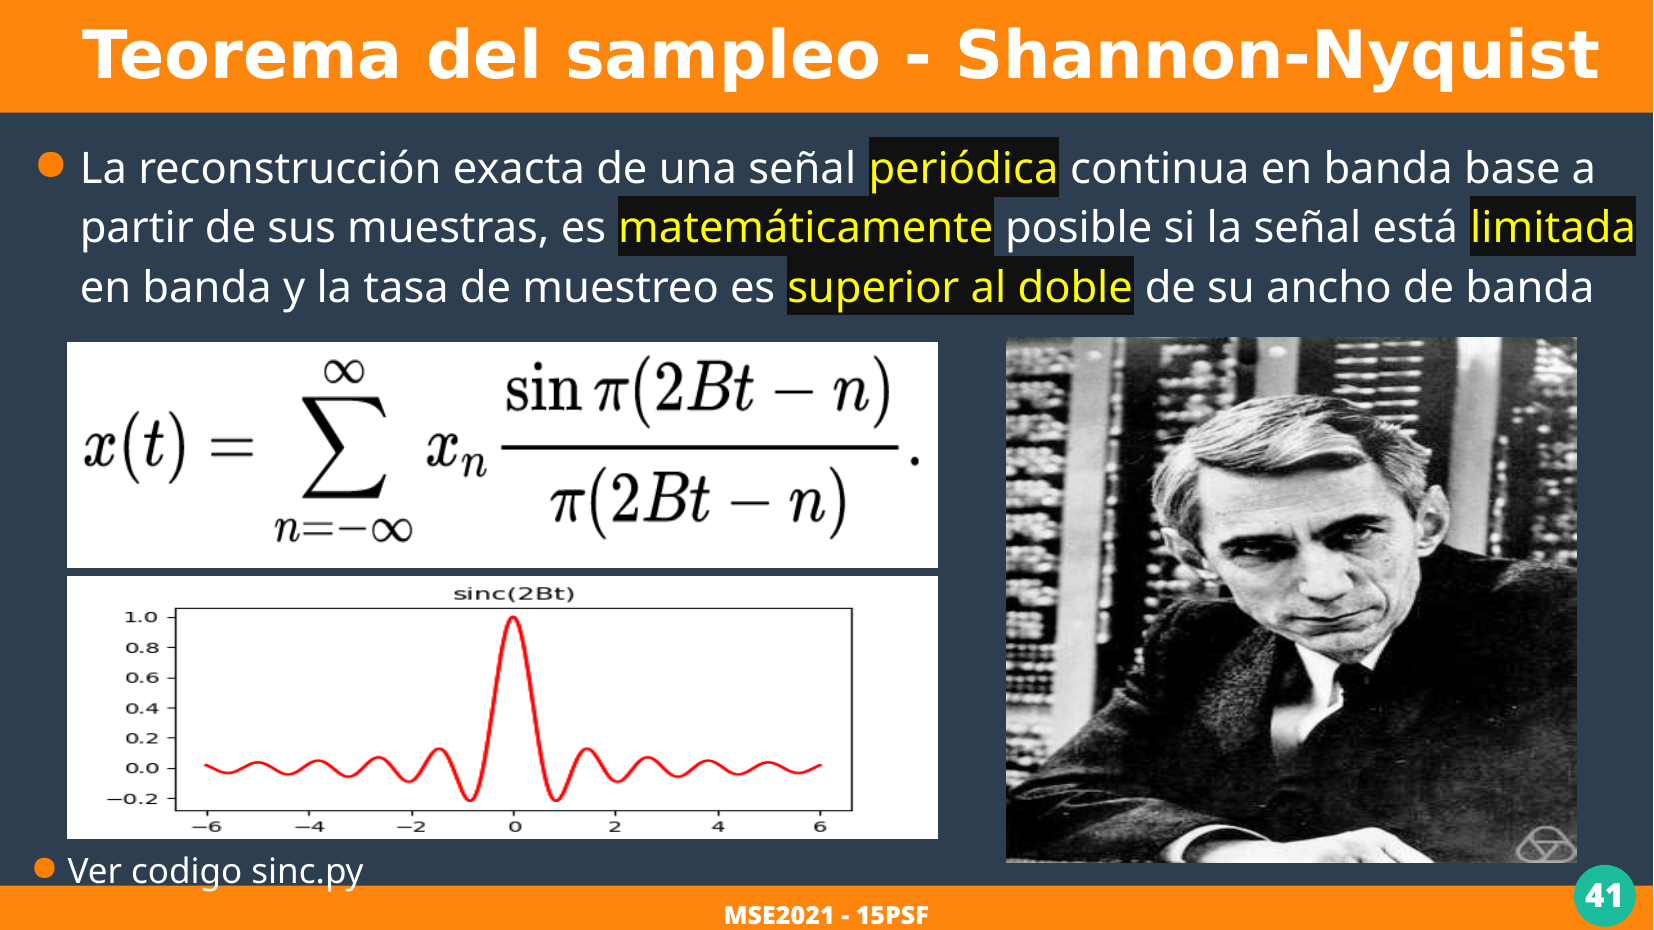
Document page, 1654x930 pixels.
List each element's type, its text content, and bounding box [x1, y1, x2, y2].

list La reconstrucción exacta de una señal periódica continua en banda base a partir de sus muestras, es matemáticamente posible si la señal está limitada en banda y la tasa de muestreo es superior al doble de su ancho de banda [18, 137, 1648, 376]
picture [67, 576, 938, 839]
picture [1006, 337, 1577, 863]
list Ver codigo sinc.py [18, 845, 413, 895]
picture [67, 342, 938, 568]
title Teorema del sampleo - Shannon-Nyquist [0, 16, 1653, 113]
